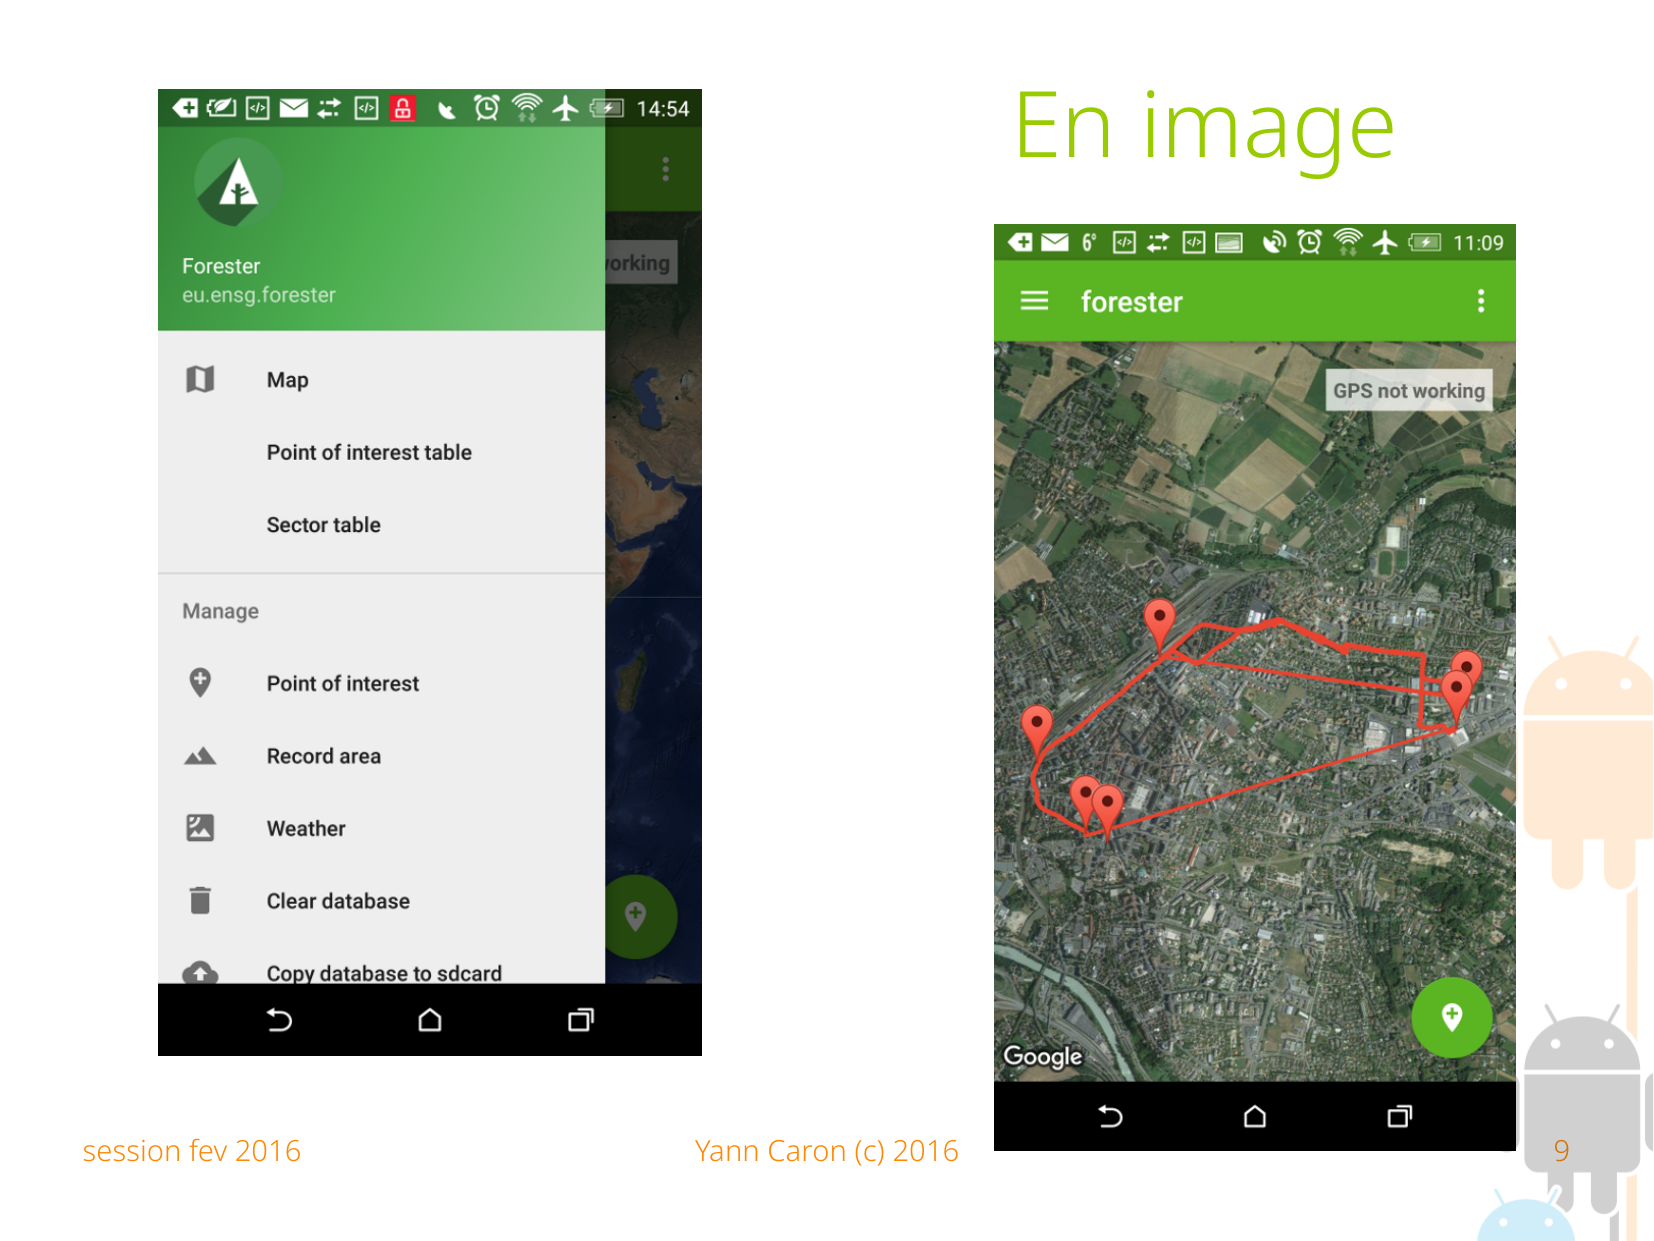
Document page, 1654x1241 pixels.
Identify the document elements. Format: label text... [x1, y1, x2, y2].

picture [158, 89, 1654, 1241]
title En image [840, 49, 1571, 196]
